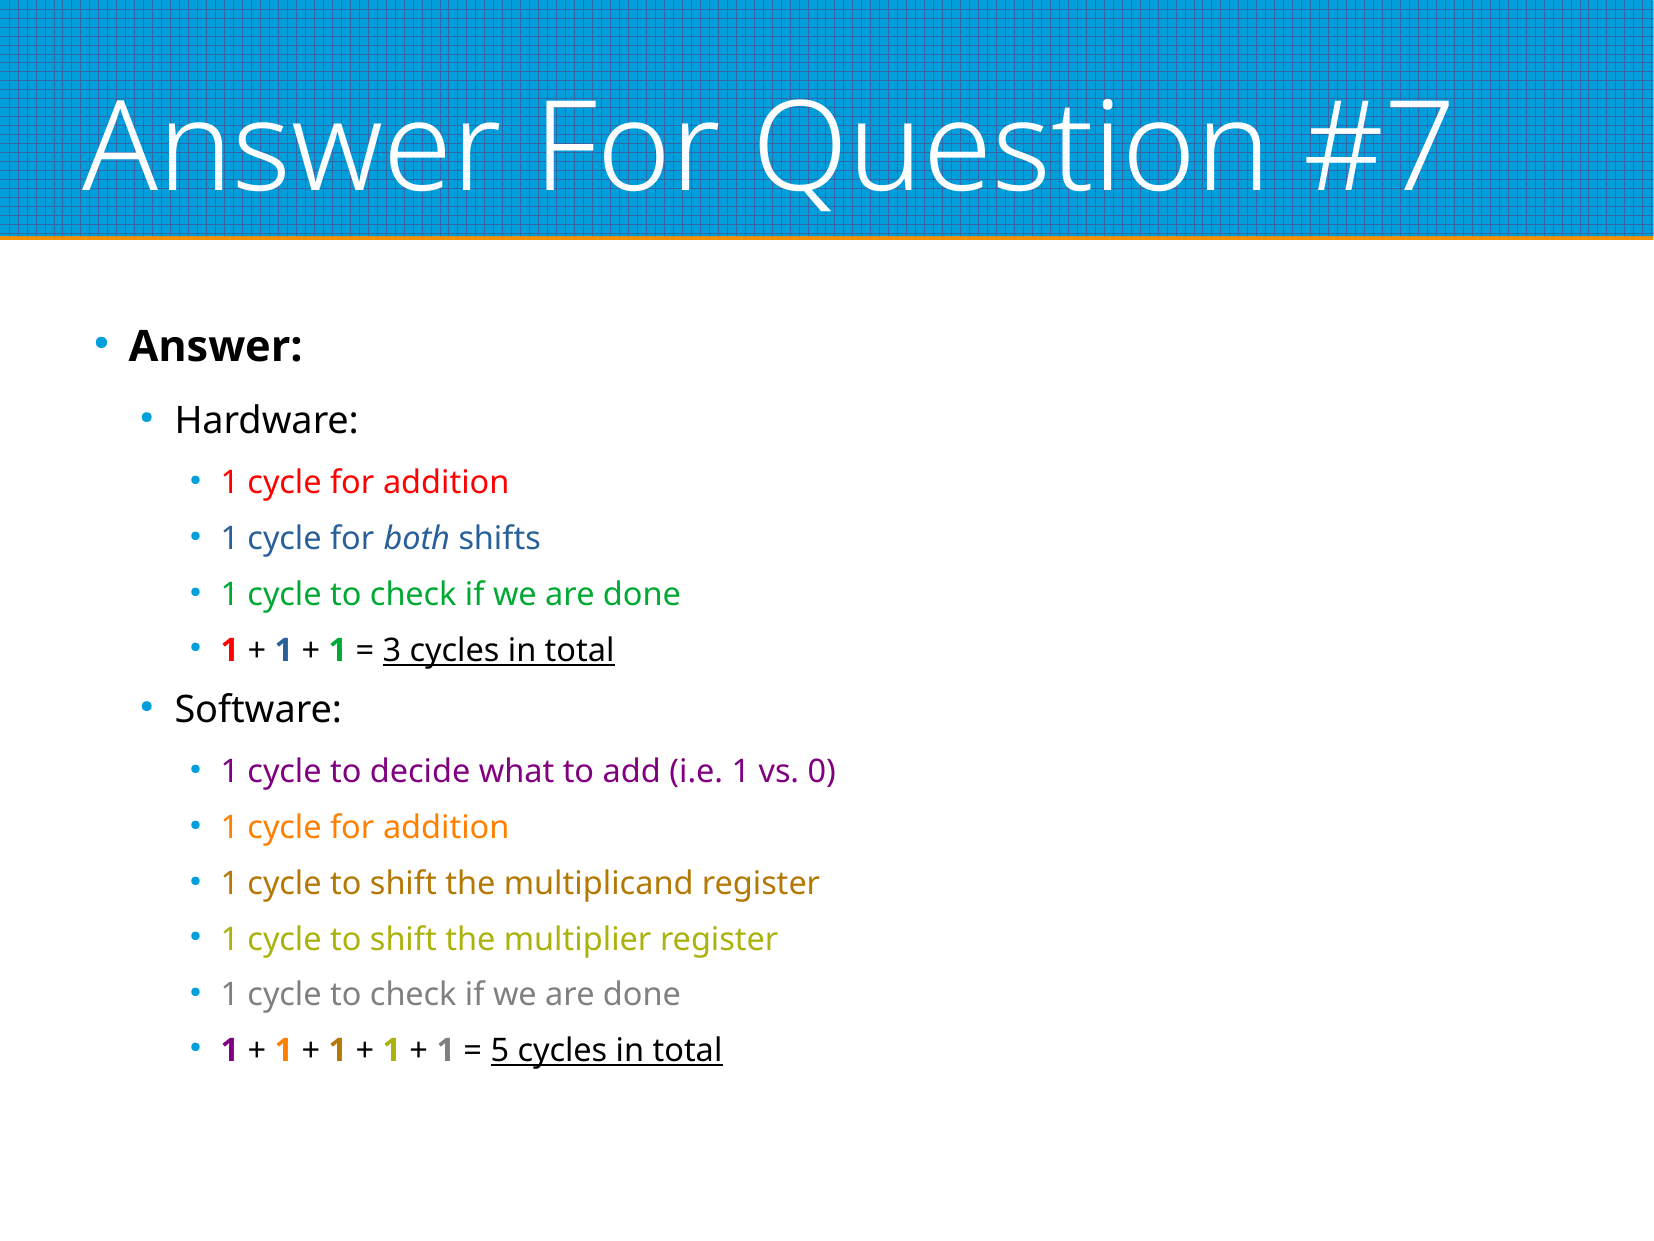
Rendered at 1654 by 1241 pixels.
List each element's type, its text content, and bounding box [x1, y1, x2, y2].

title Answer For Question #7 [82, 19, 1571, 227]
list Answer: Hardware: 1 cycle for addition 1 cycle for both shifts 1 cycle to check if we are done 1 + 1 + 1 = 3 cycles in total Software: 1 cycle to decide what to add (i.e. 1 vs. 0) 1 cycle for addition 1 cycle to shift the multiplicand register 1 cycle to shift the multiplier register 1 cycle to check if we are done 1 + 1 + 1 + 1 + 1 = 5 cycles in total [82, 314, 1563, 1081]
